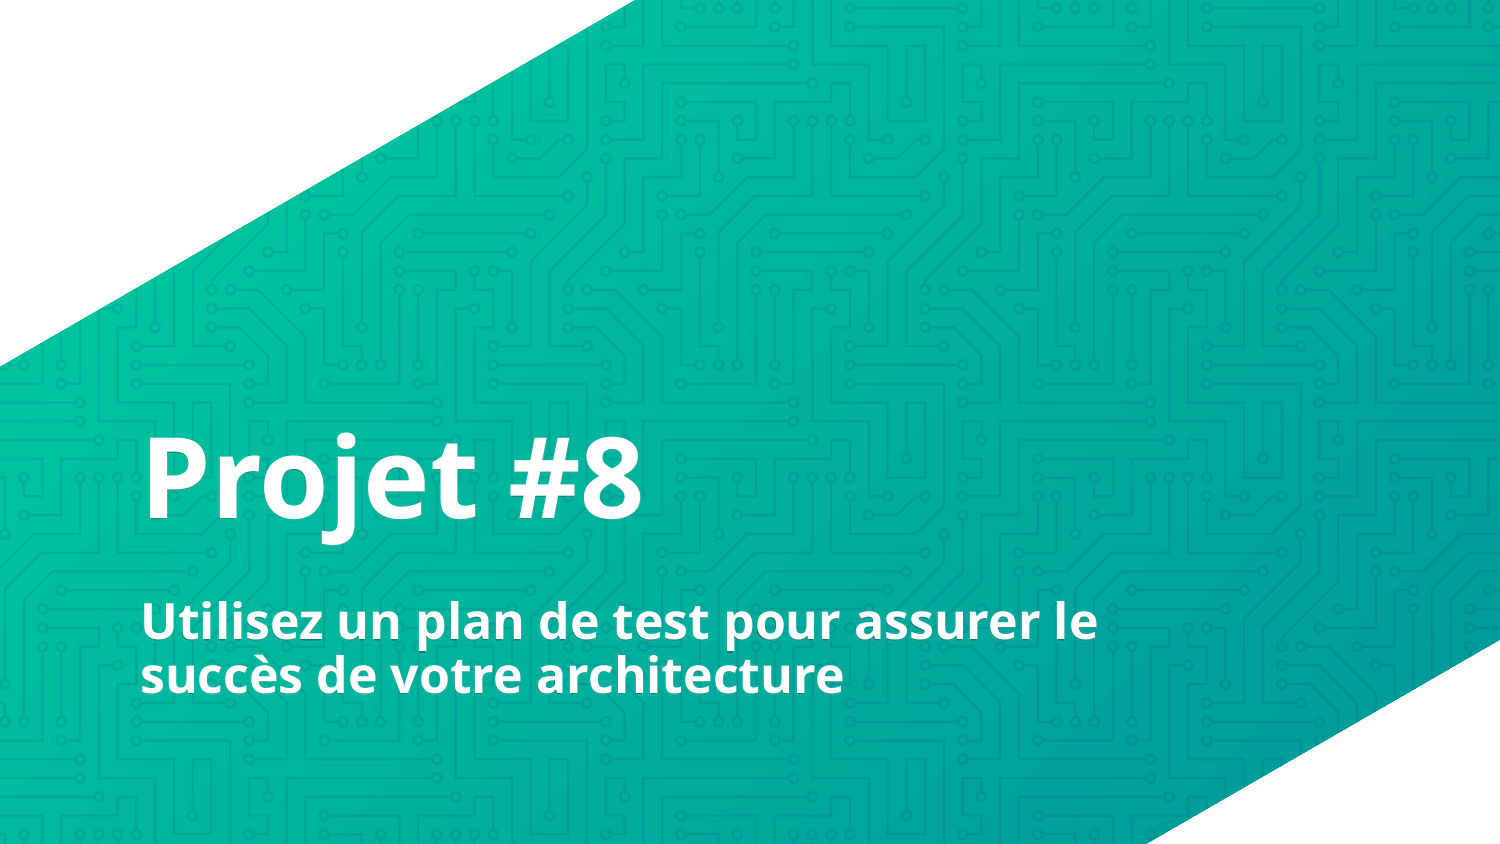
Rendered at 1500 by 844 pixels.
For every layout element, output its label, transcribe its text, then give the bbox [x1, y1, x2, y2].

title Projet #8 Utilisez un plan de test pour assurer le succès de votre architecture [140, 307, 1202, 705]
